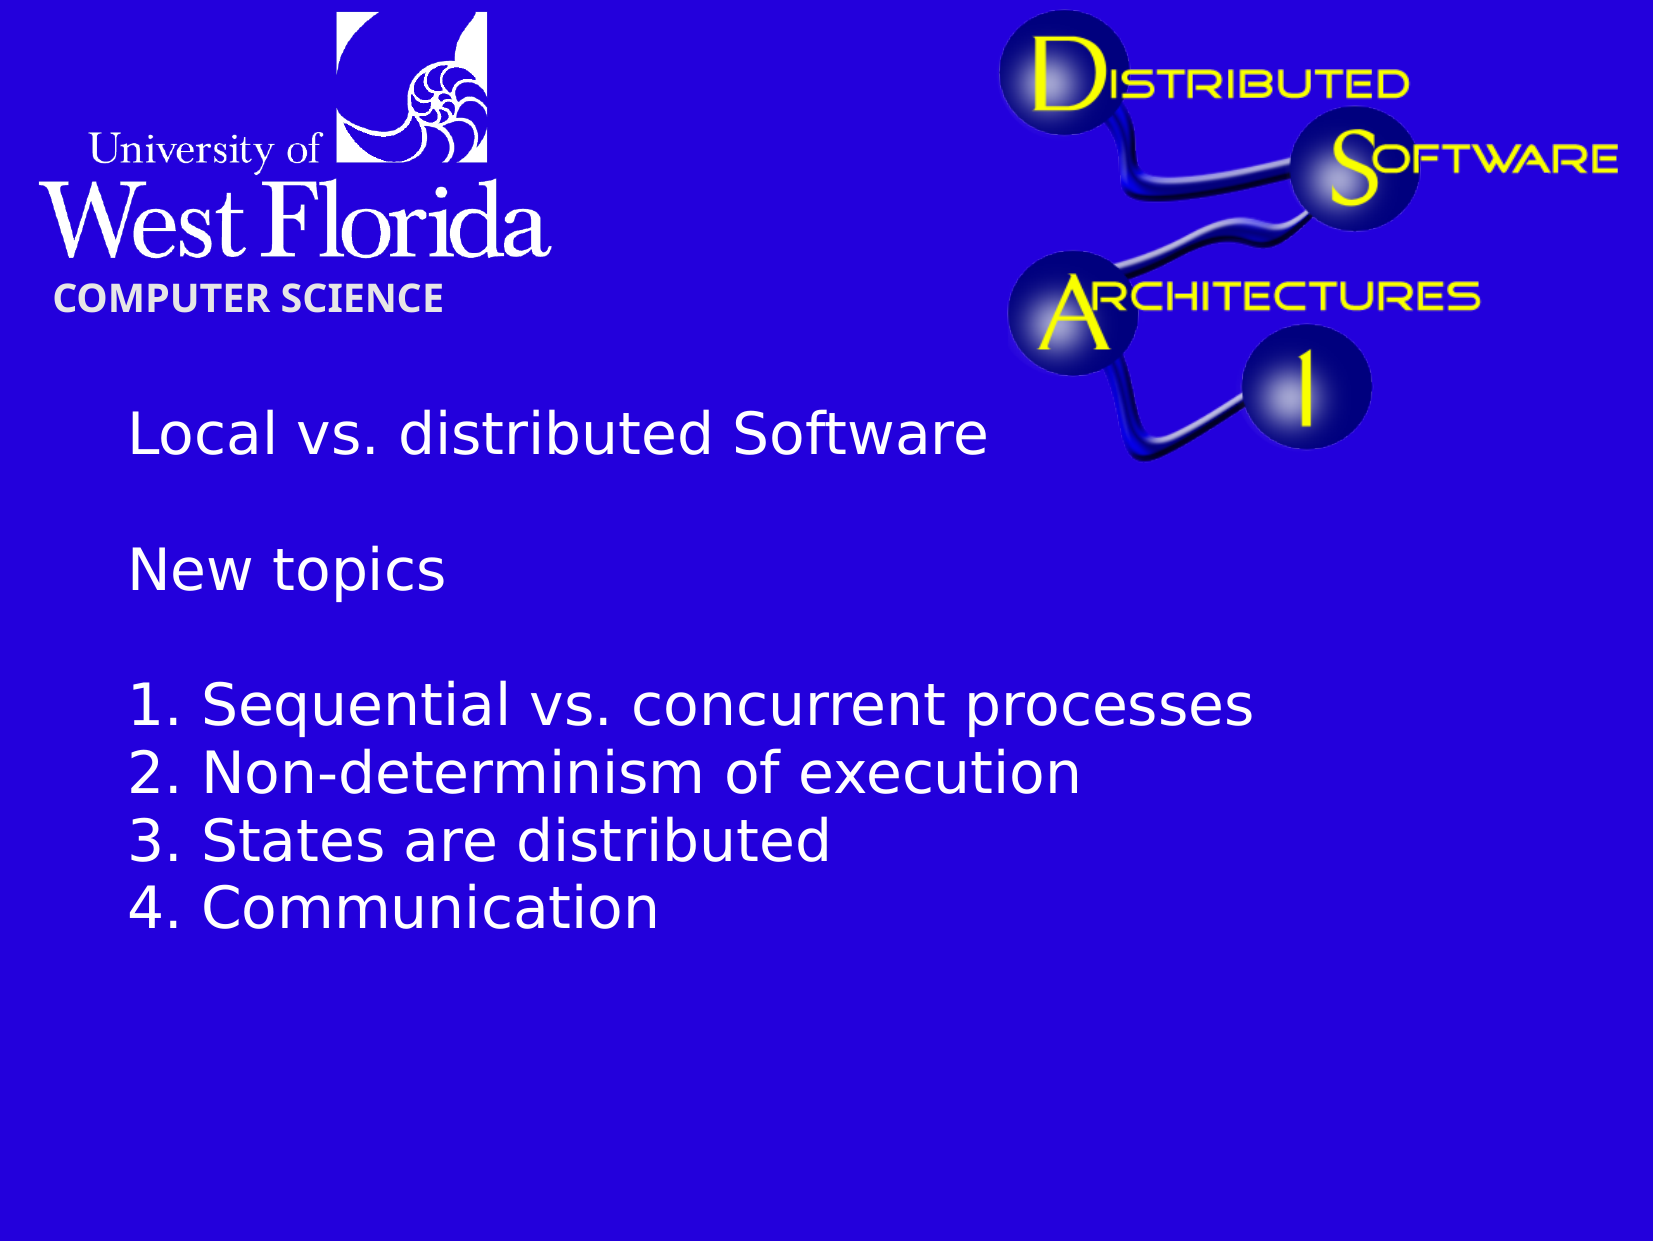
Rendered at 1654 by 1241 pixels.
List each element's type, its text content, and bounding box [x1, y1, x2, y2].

text_box Local vs. distributed Software New topics 1. Sequential vs. concurrent processes 2. Non-determinism of execution 3. States are distributed 4. Communication [112, 393, 1463, 1165]
picture [37, 0, 559, 262]
text_box COMPUTER SCIENCE [37, 262, 563, 334]
picture [910, 0, 1653, 506]
